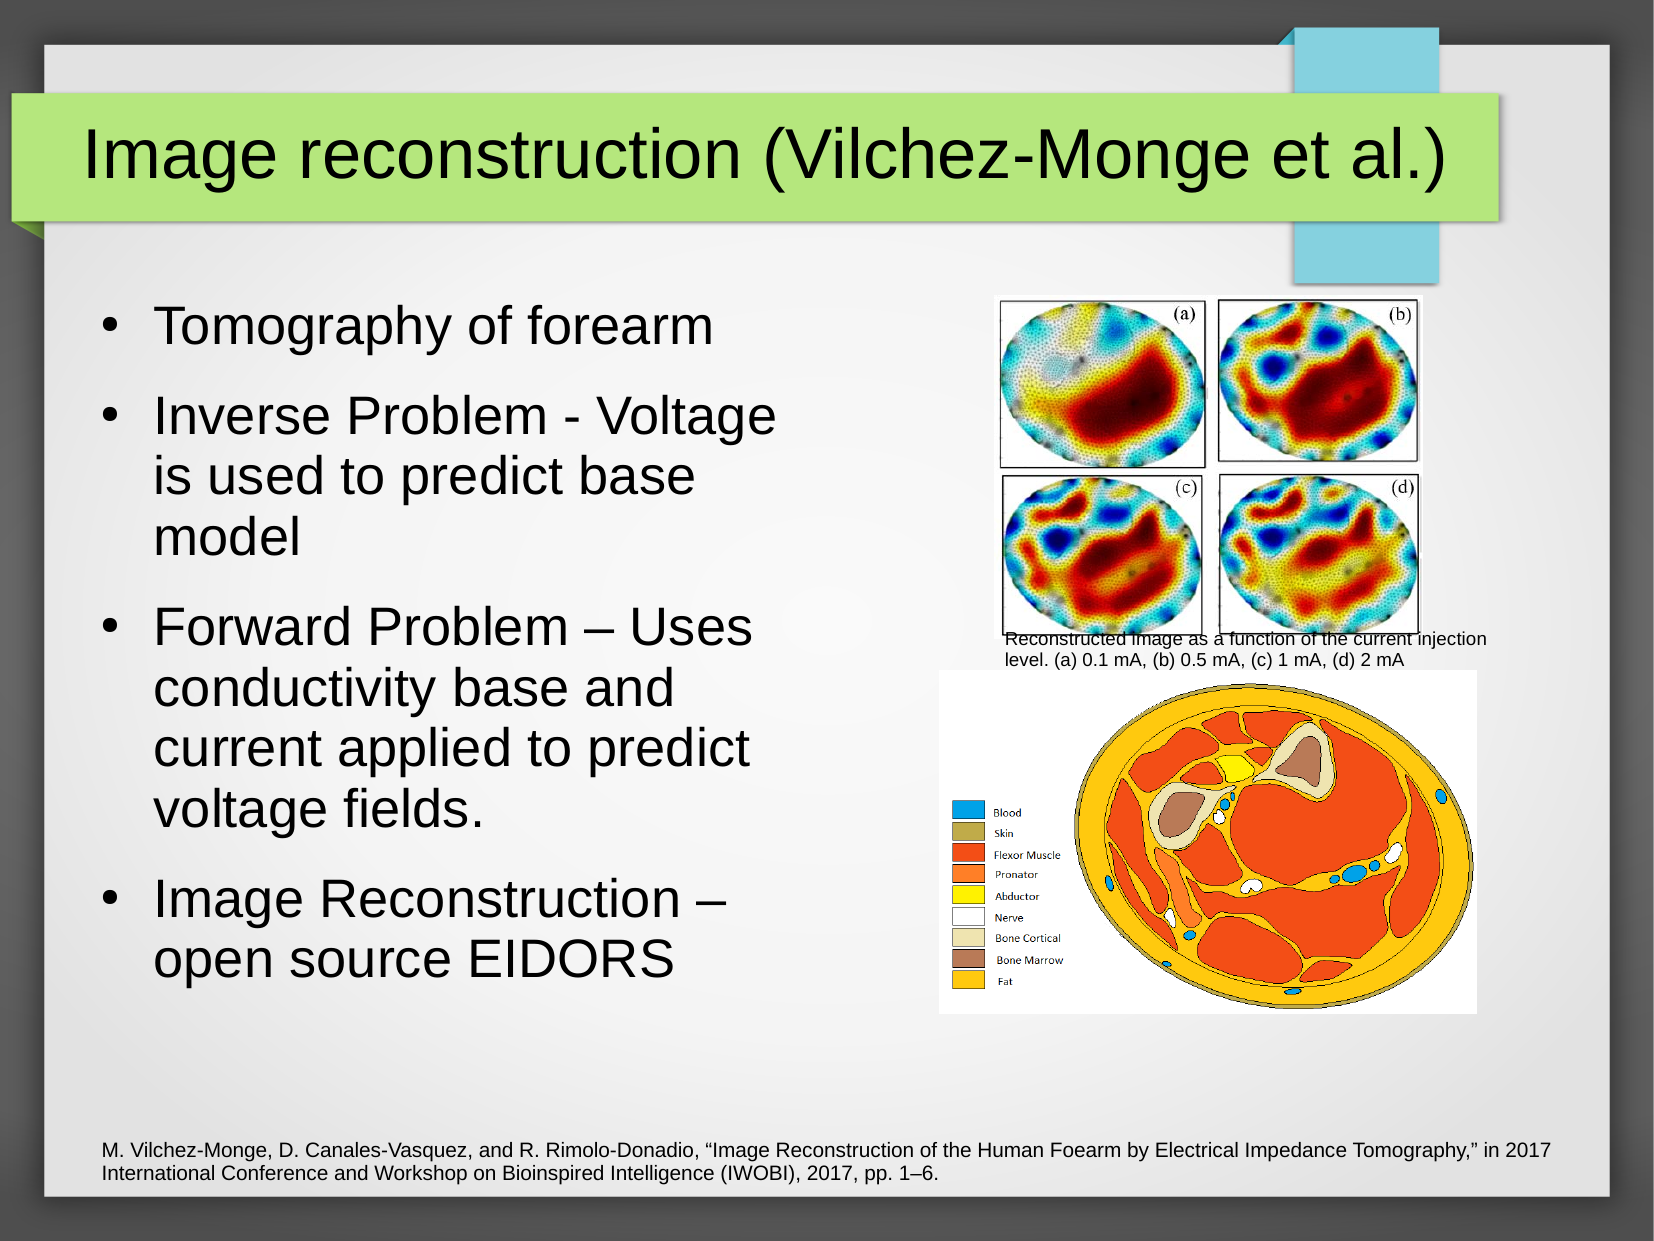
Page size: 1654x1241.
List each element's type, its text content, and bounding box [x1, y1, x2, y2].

text_box M. Vilchez-Monge, D. Canales-Vasquez, and R. Rimolo-Donadio, “Image Reconstruction of the Human Foearm by Electrical Impedance Tomography,” in 2017 International Conference and Workshop on Bioinspired Intelligence (IWOBI), 2017, pp. 1–6. [86, 1131, 1576, 1193]
list Tomography of forearm Inverse Problem - Voltage is used to predict base model Forward Problem – Uses conductivity base and current applied to predict voltage fields. Image Reconstruction – open source EIDORS [82, 295, 809, 1015]
title Image reconstruction (Vilchez-Monge et al.) [82, 74, 1501, 233]
picture [0, 0, 1654, 1241]
text_box Reconstructed image as a function of the current injection level. (a) 0.1 mA, (b) 0.5 mA, (c) 1 mA, (d) 2 mA [990, 621, 1603, 721]
